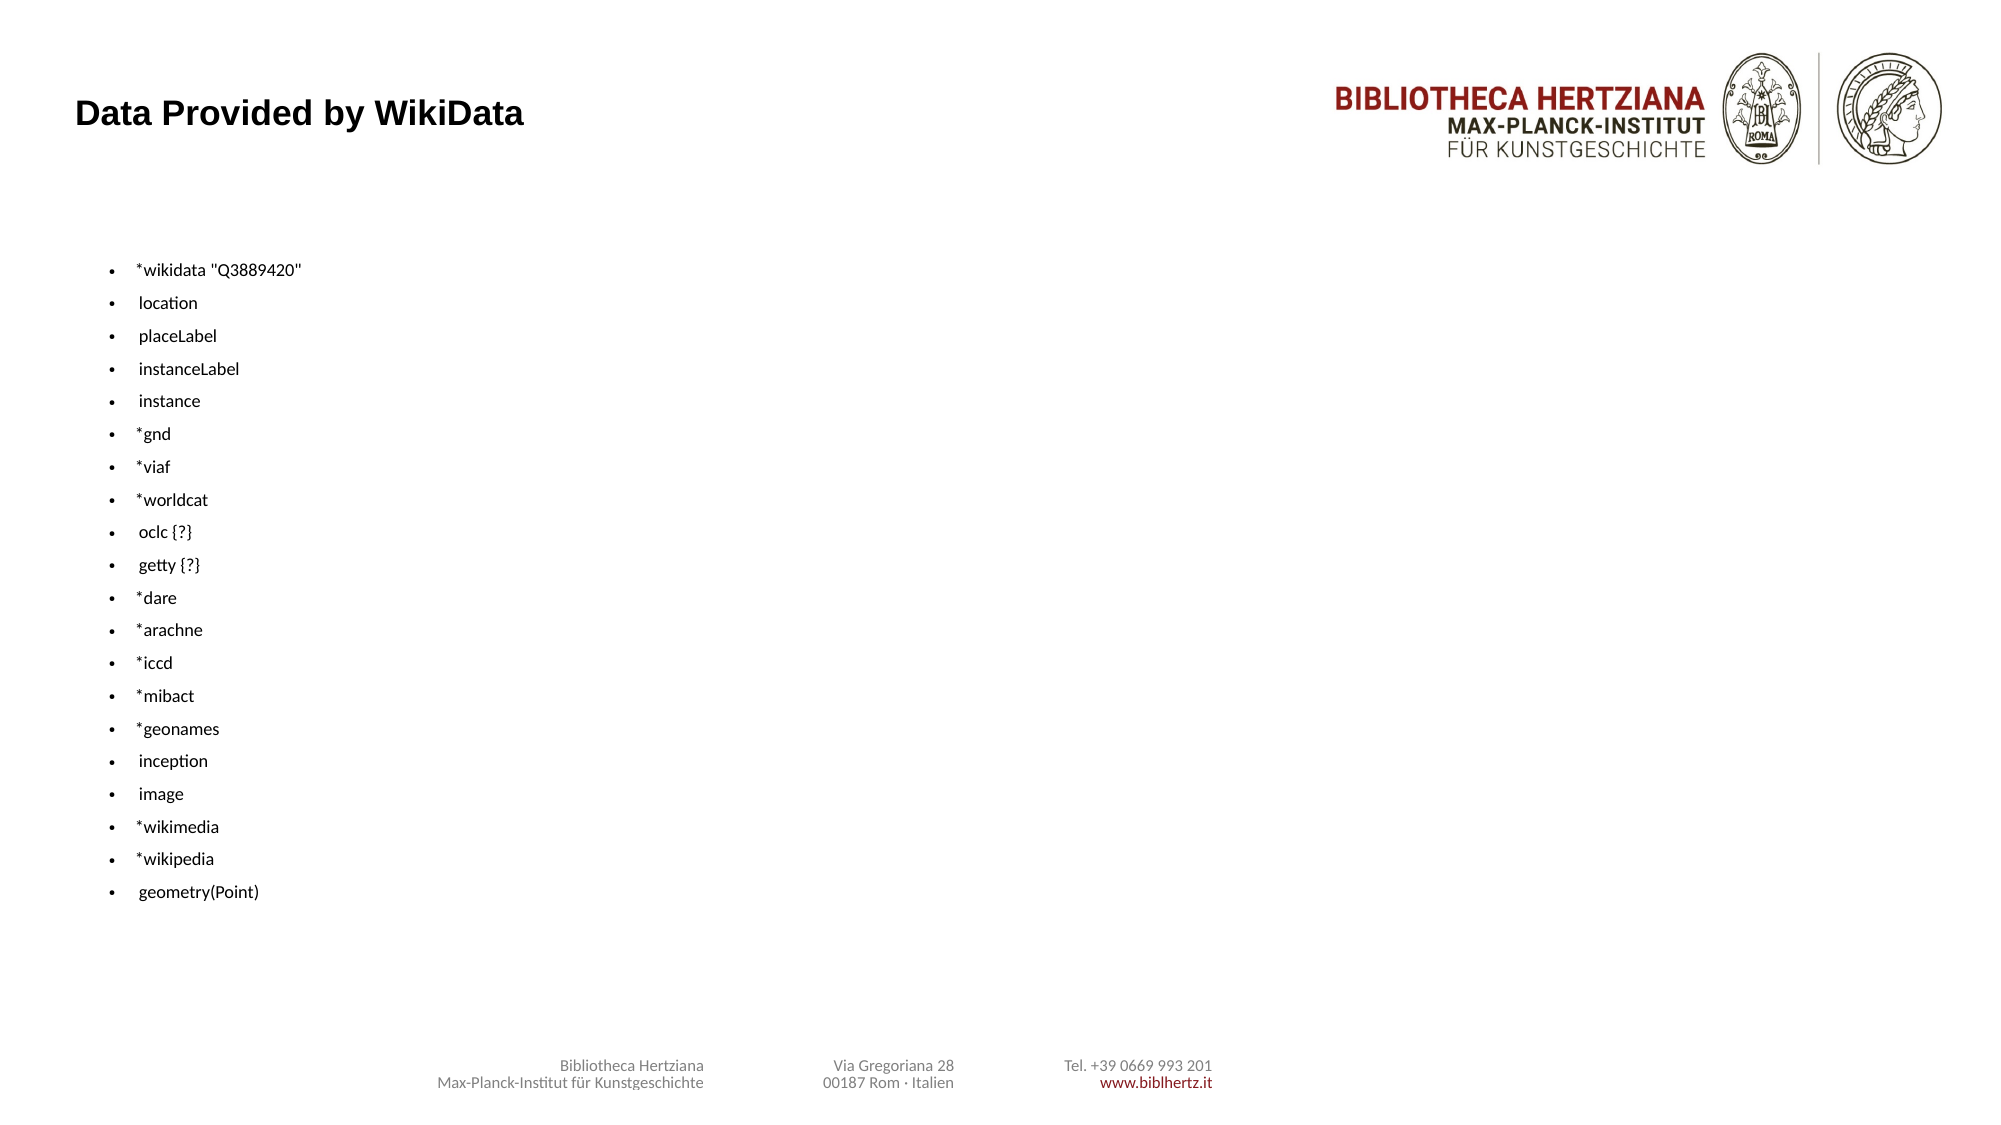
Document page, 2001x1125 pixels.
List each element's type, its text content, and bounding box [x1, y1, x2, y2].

title Data Provided by WikiData [75, 75, 1276, 150]
list *wikidata "Q3889420" location placeLabel instanceLabel instance *gnd *viaf *worldcat oclc {?} getty {?} *dare *arachne *iccd *mibact *geonames inception image *wikimedia *wikipedia geometry(Point) [99, 263, 1900, 916]
picture [1237, 37, 1951, 182]
